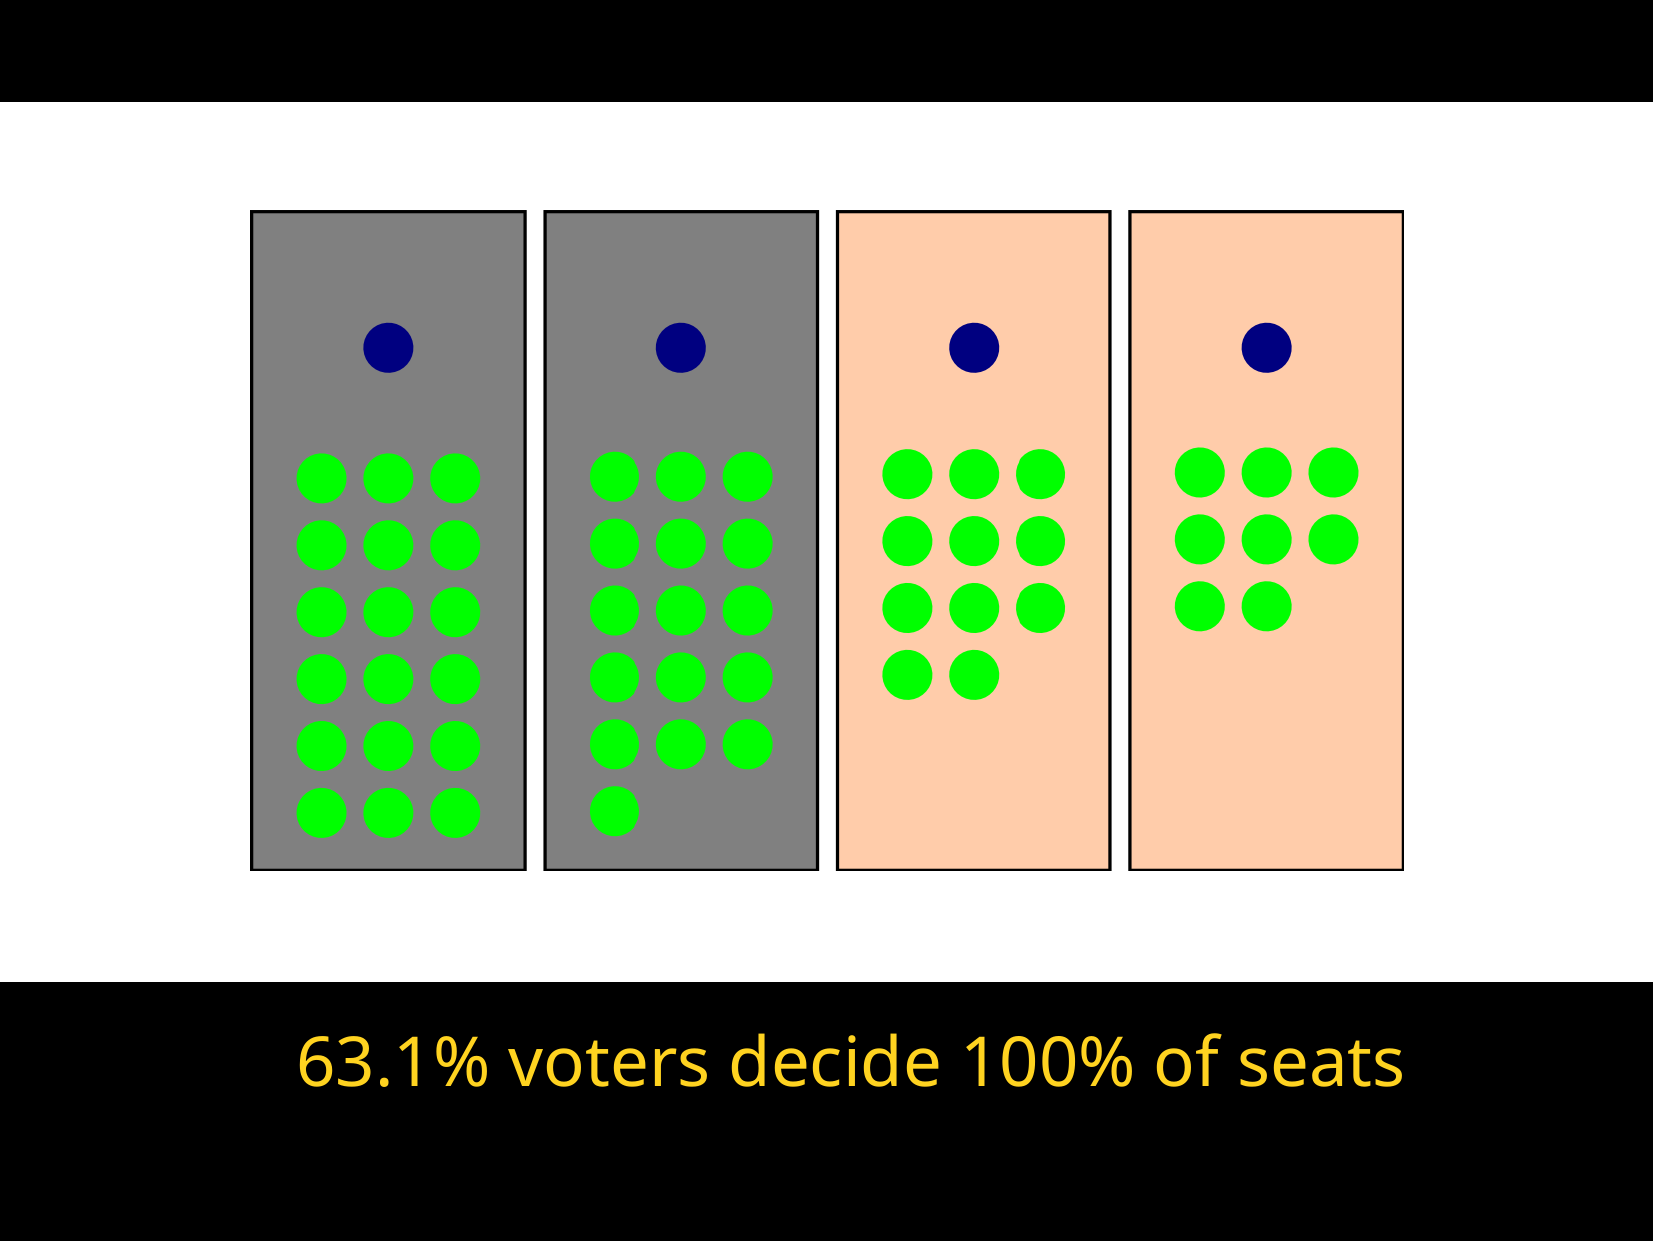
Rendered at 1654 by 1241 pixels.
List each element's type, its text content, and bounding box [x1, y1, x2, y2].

text_box [0, 101, 1653, 1130]
picture [250, 210, 1404, 871]
list 63.1% voters decide 100% of seats [82, 1012, 1572, 1110]
